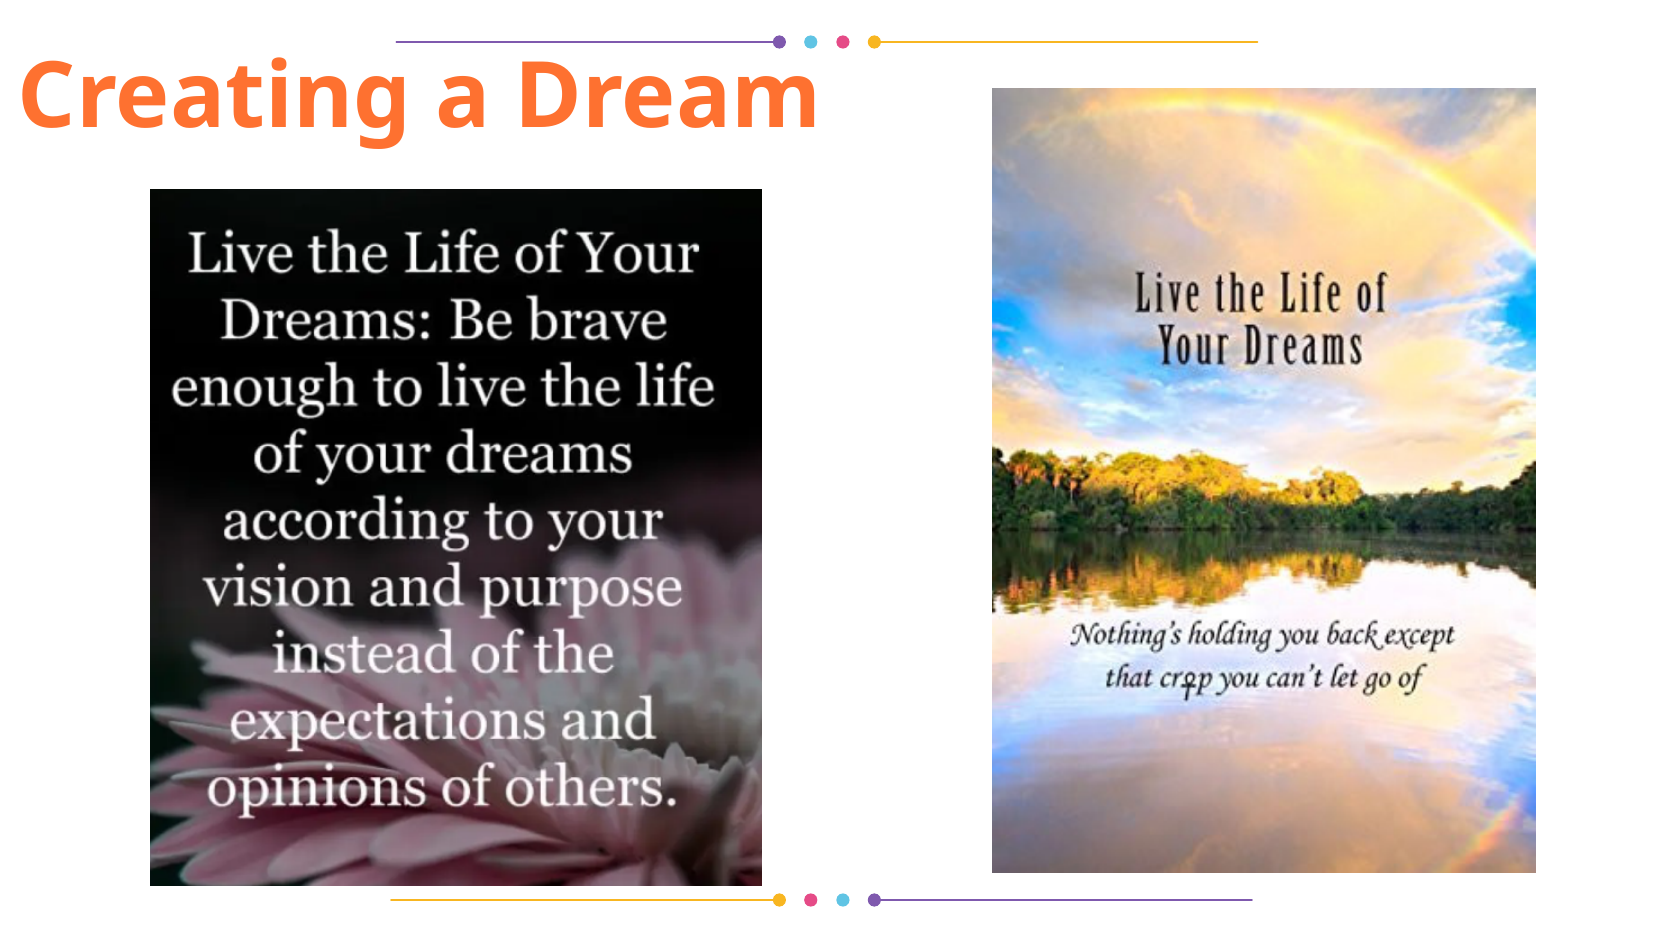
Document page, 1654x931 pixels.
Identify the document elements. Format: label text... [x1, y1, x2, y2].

picture [992, 88, 1536, 873]
title Creating a Dream [17, 7, 1022, 178]
title CANDY [129, 187, 686, 378]
picture [150, 189, 762, 886]
